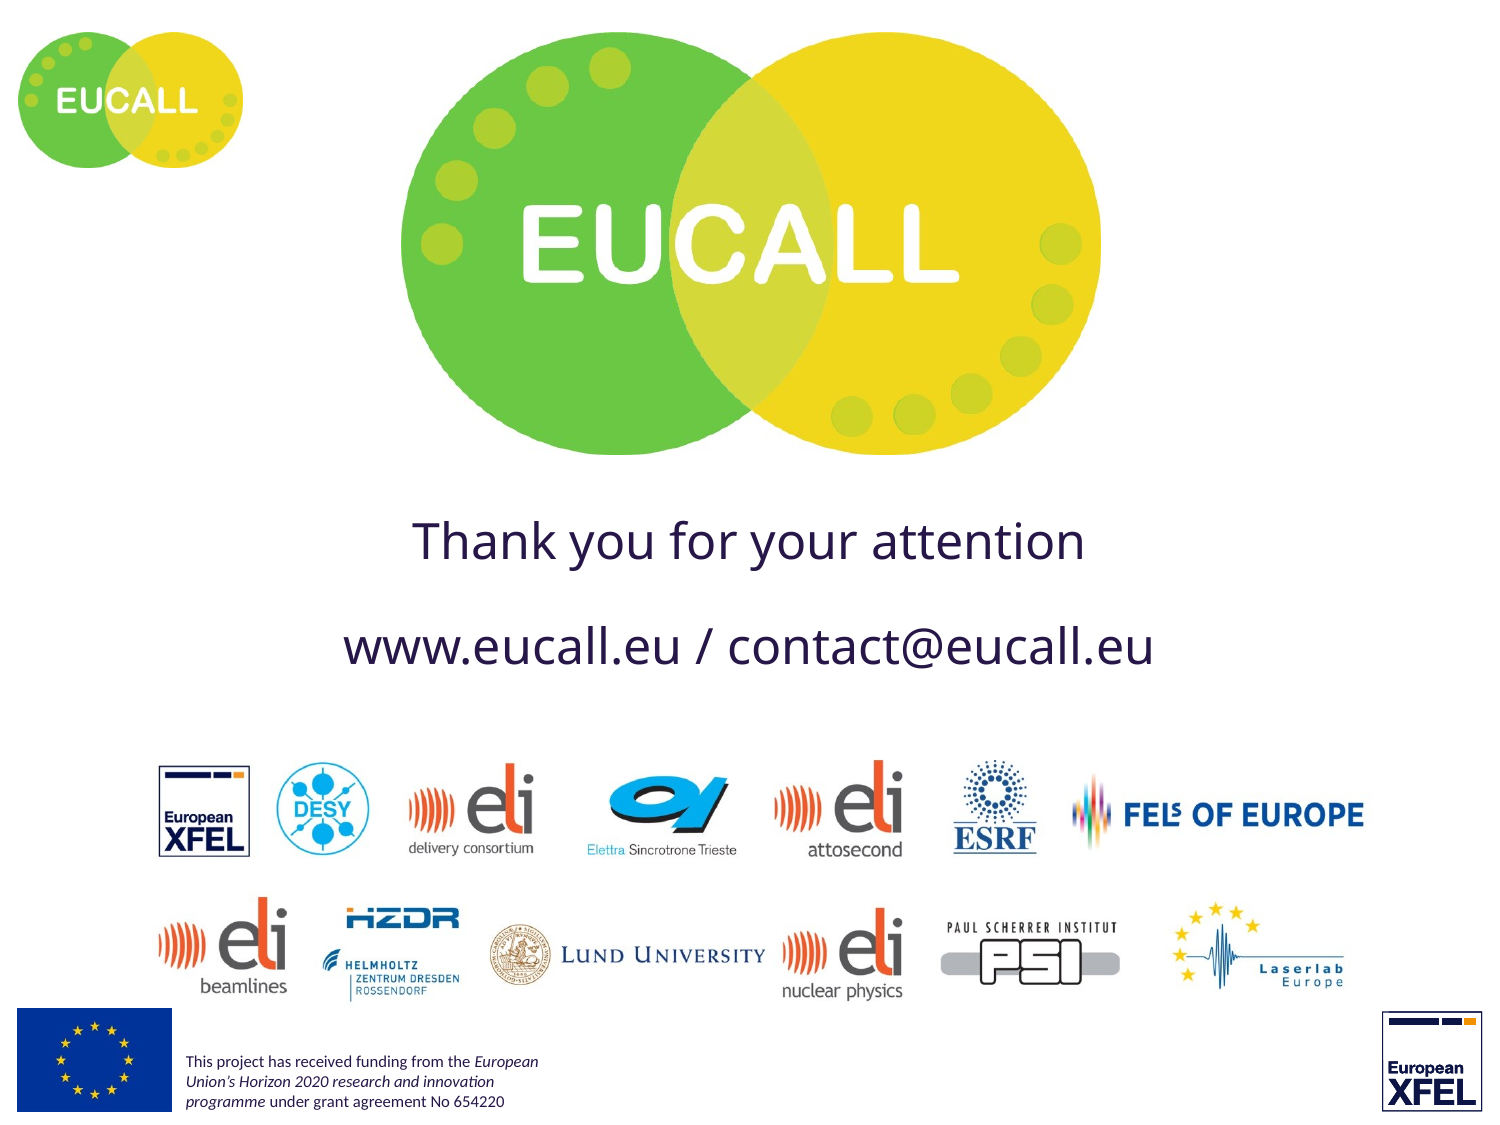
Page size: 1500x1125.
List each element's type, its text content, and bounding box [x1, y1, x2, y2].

picture [17, 776, 1389, 1112]
picture [401, 32, 1101, 408]
text_box Thank you for your attention www.eucall.eu / contact@eucall.eu [66, 408, 1433, 776]
picture [634, 786, 674, 805]
picture [18, 32, 243, 168]
picture [1384, 1013, 1389, 1060]
